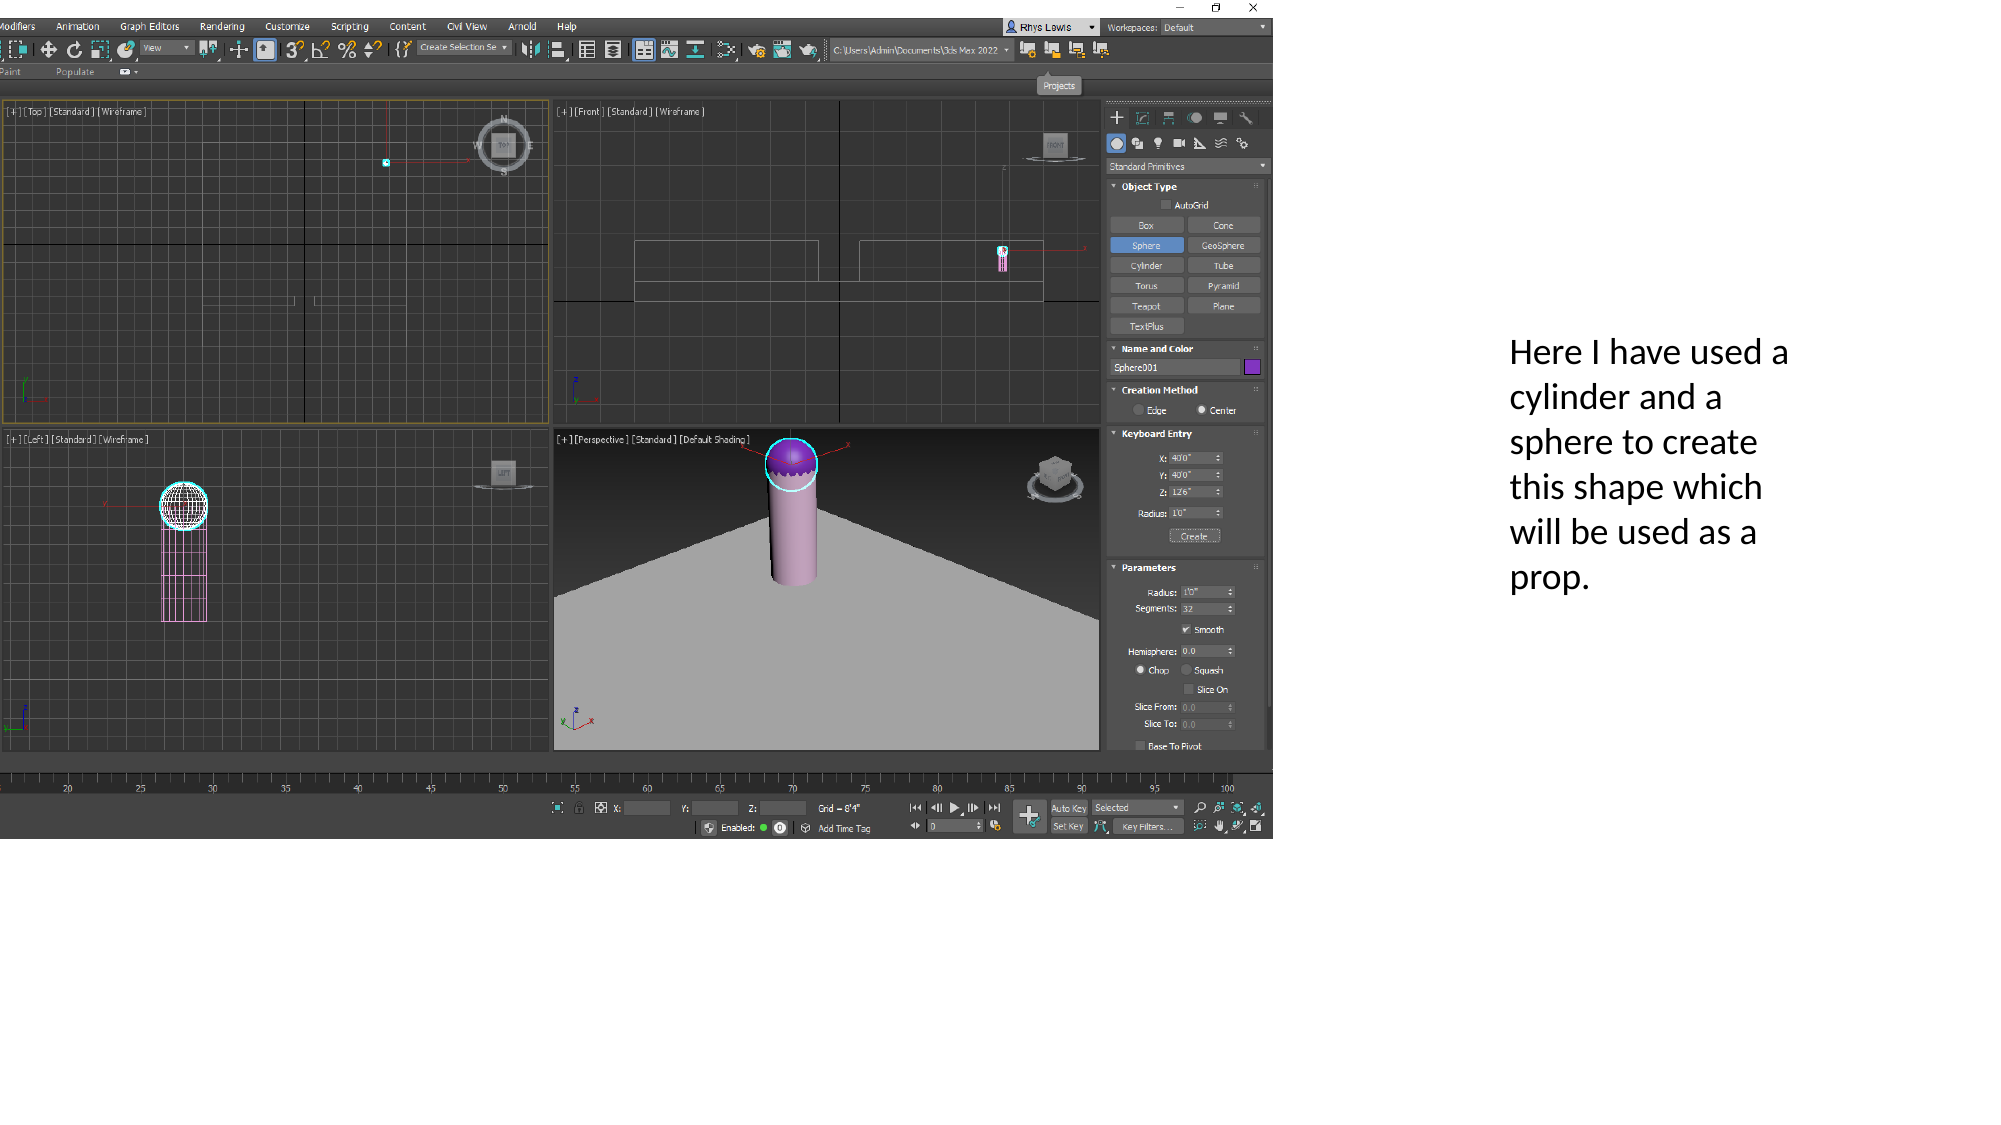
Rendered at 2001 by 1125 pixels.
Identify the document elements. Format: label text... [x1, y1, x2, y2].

picture [0, 0, 1273, 839]
text_box Here I have used a cylinder and a sphere to create this shape which will be used as a prop. [1494, 319, 1827, 608]
